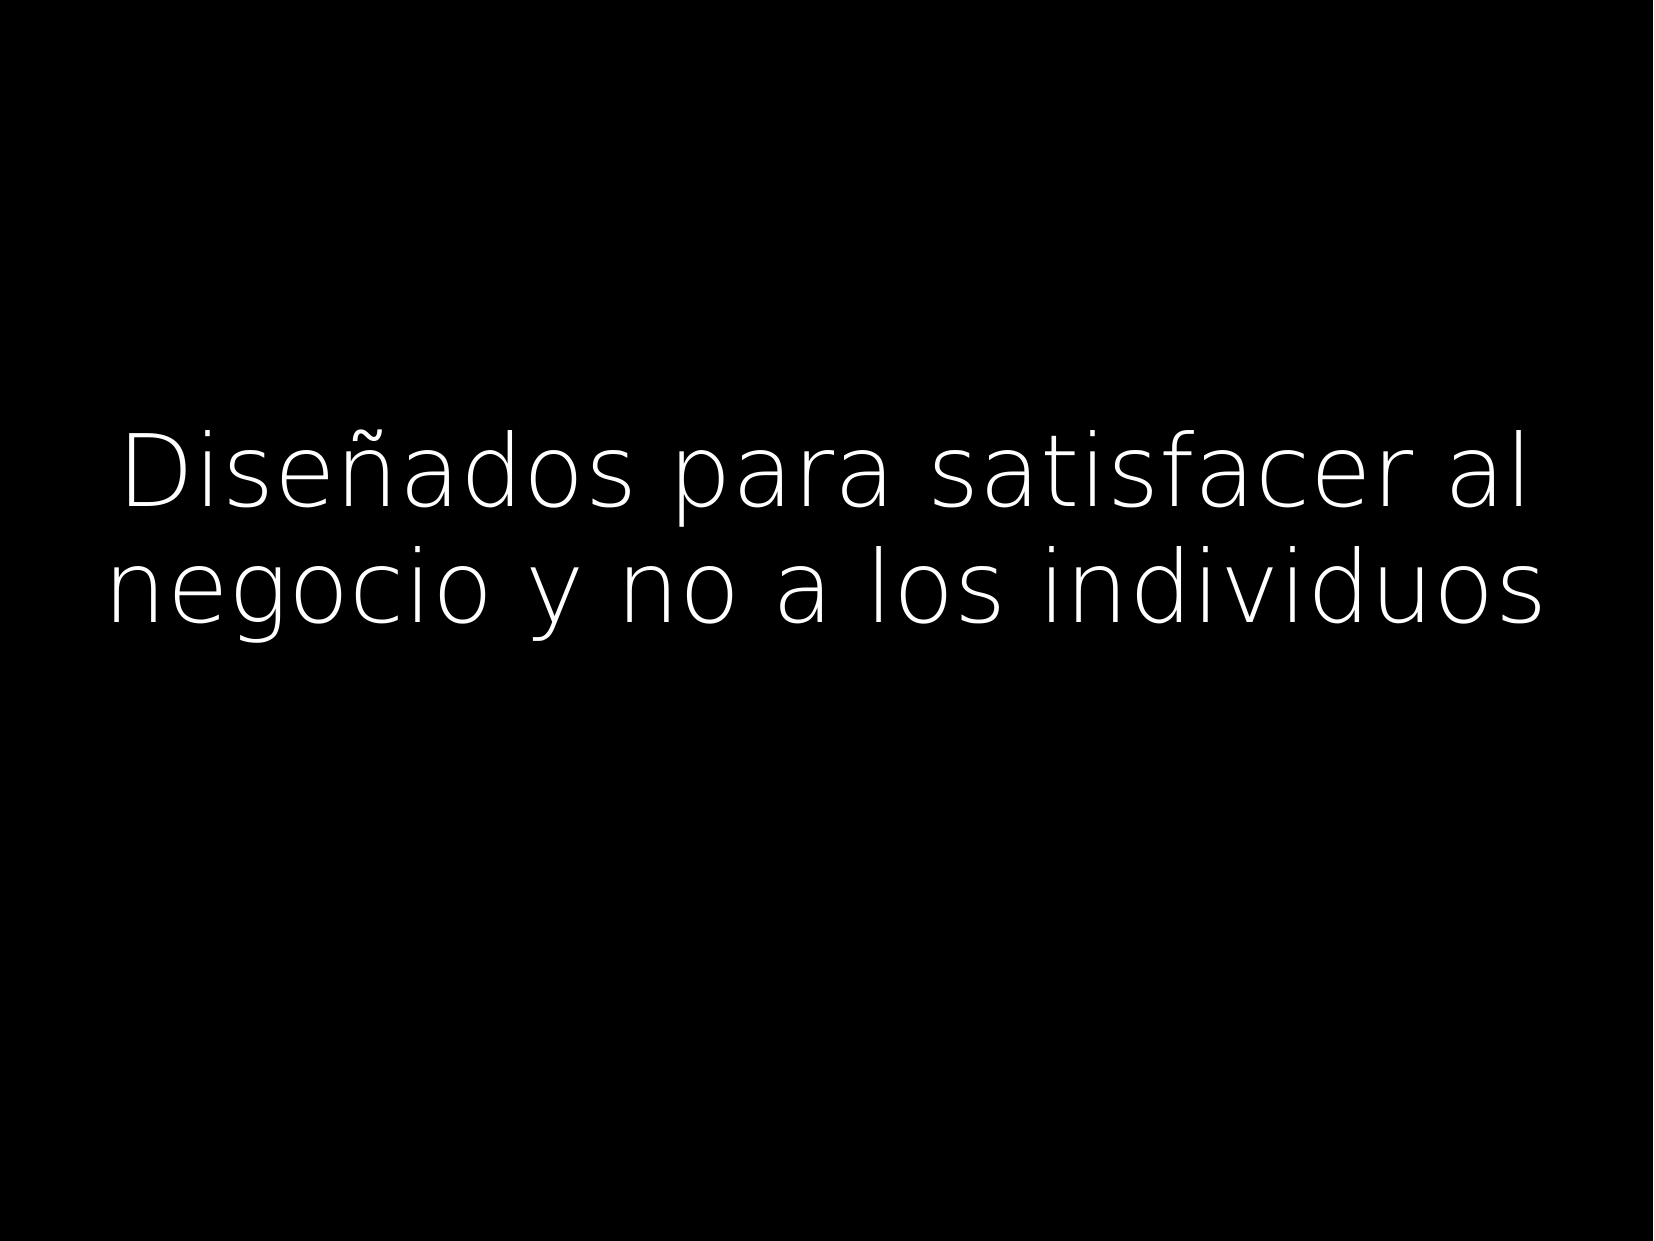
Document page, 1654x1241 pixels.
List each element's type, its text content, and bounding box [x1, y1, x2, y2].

subtitle Diseñados para satisfacer al negocio y no a los individuos [82, 49, 1571, 1010]
